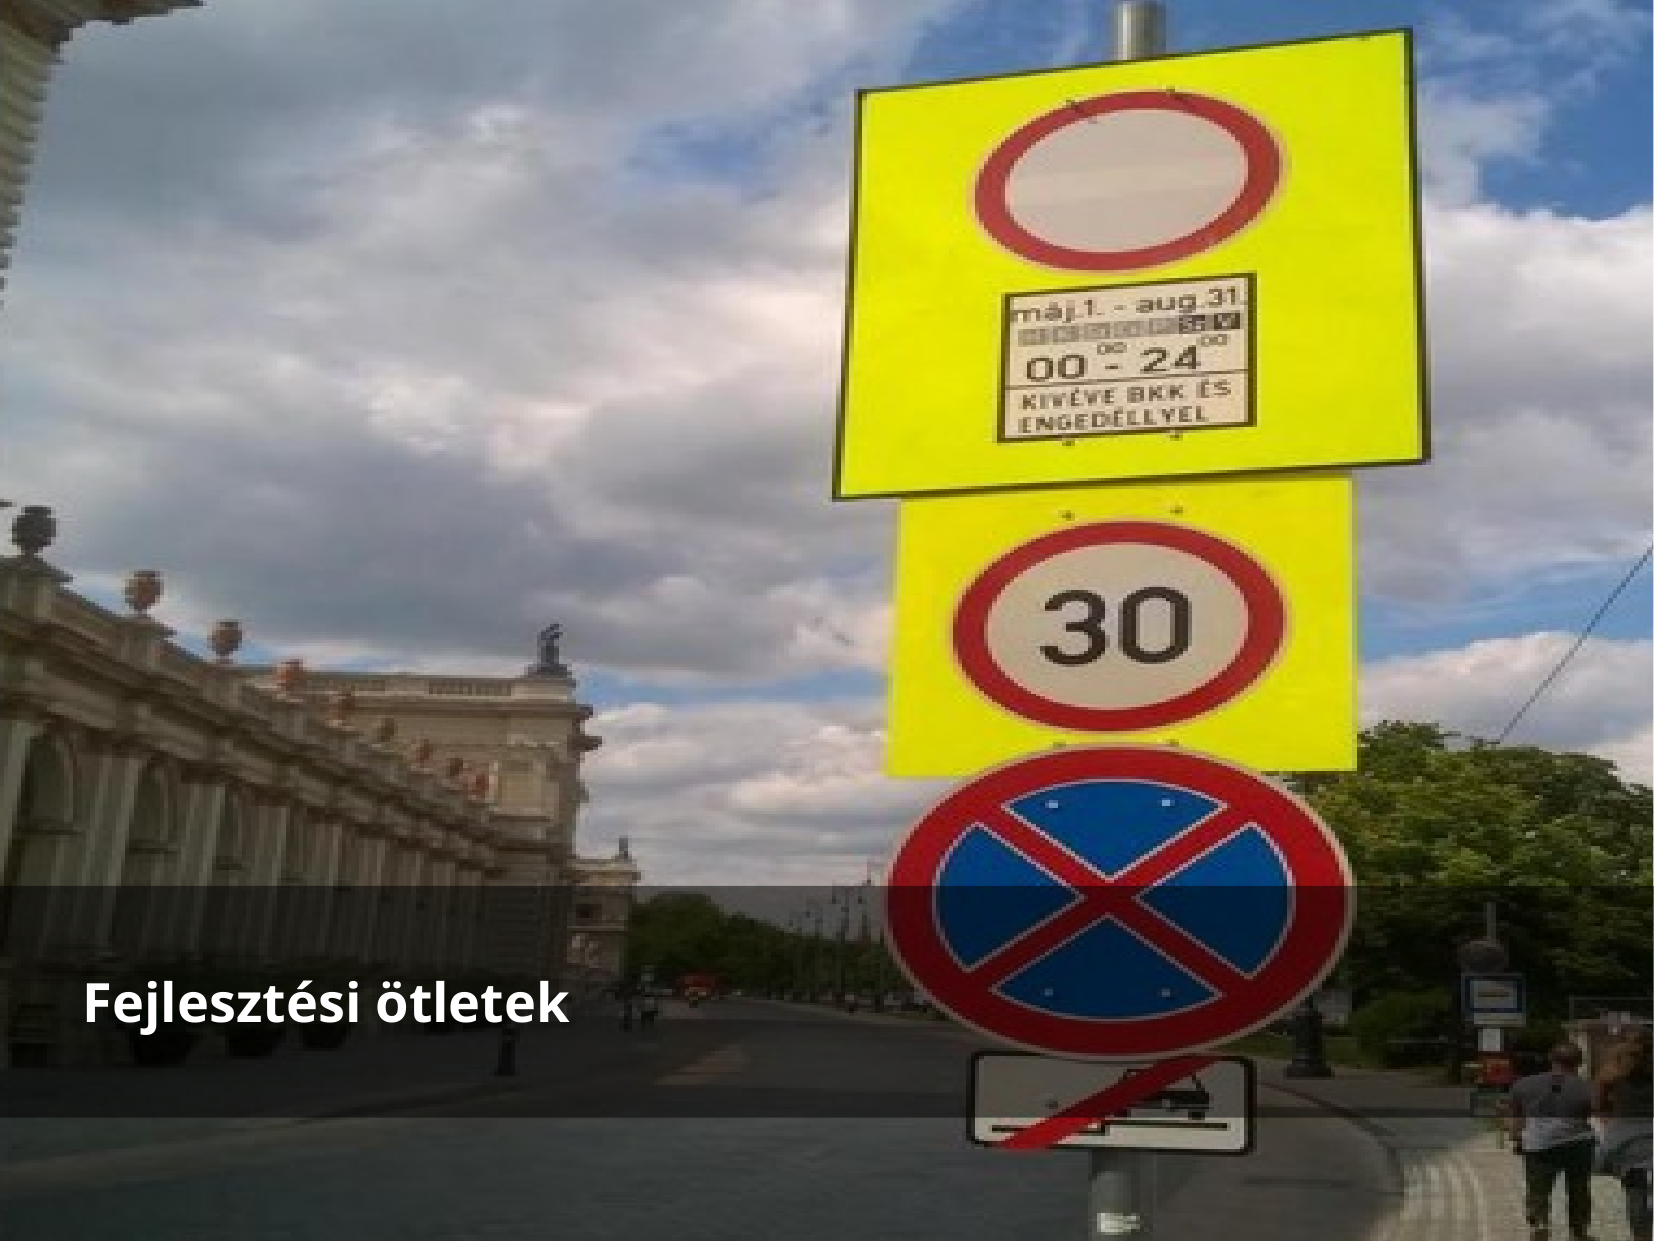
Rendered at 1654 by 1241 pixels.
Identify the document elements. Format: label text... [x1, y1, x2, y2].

title Fejlesztési ötletek [0, 885, 1654, 1118]
picture [0, 0, 1654, 885]
picture [0, 1118, 1654, 1241]
